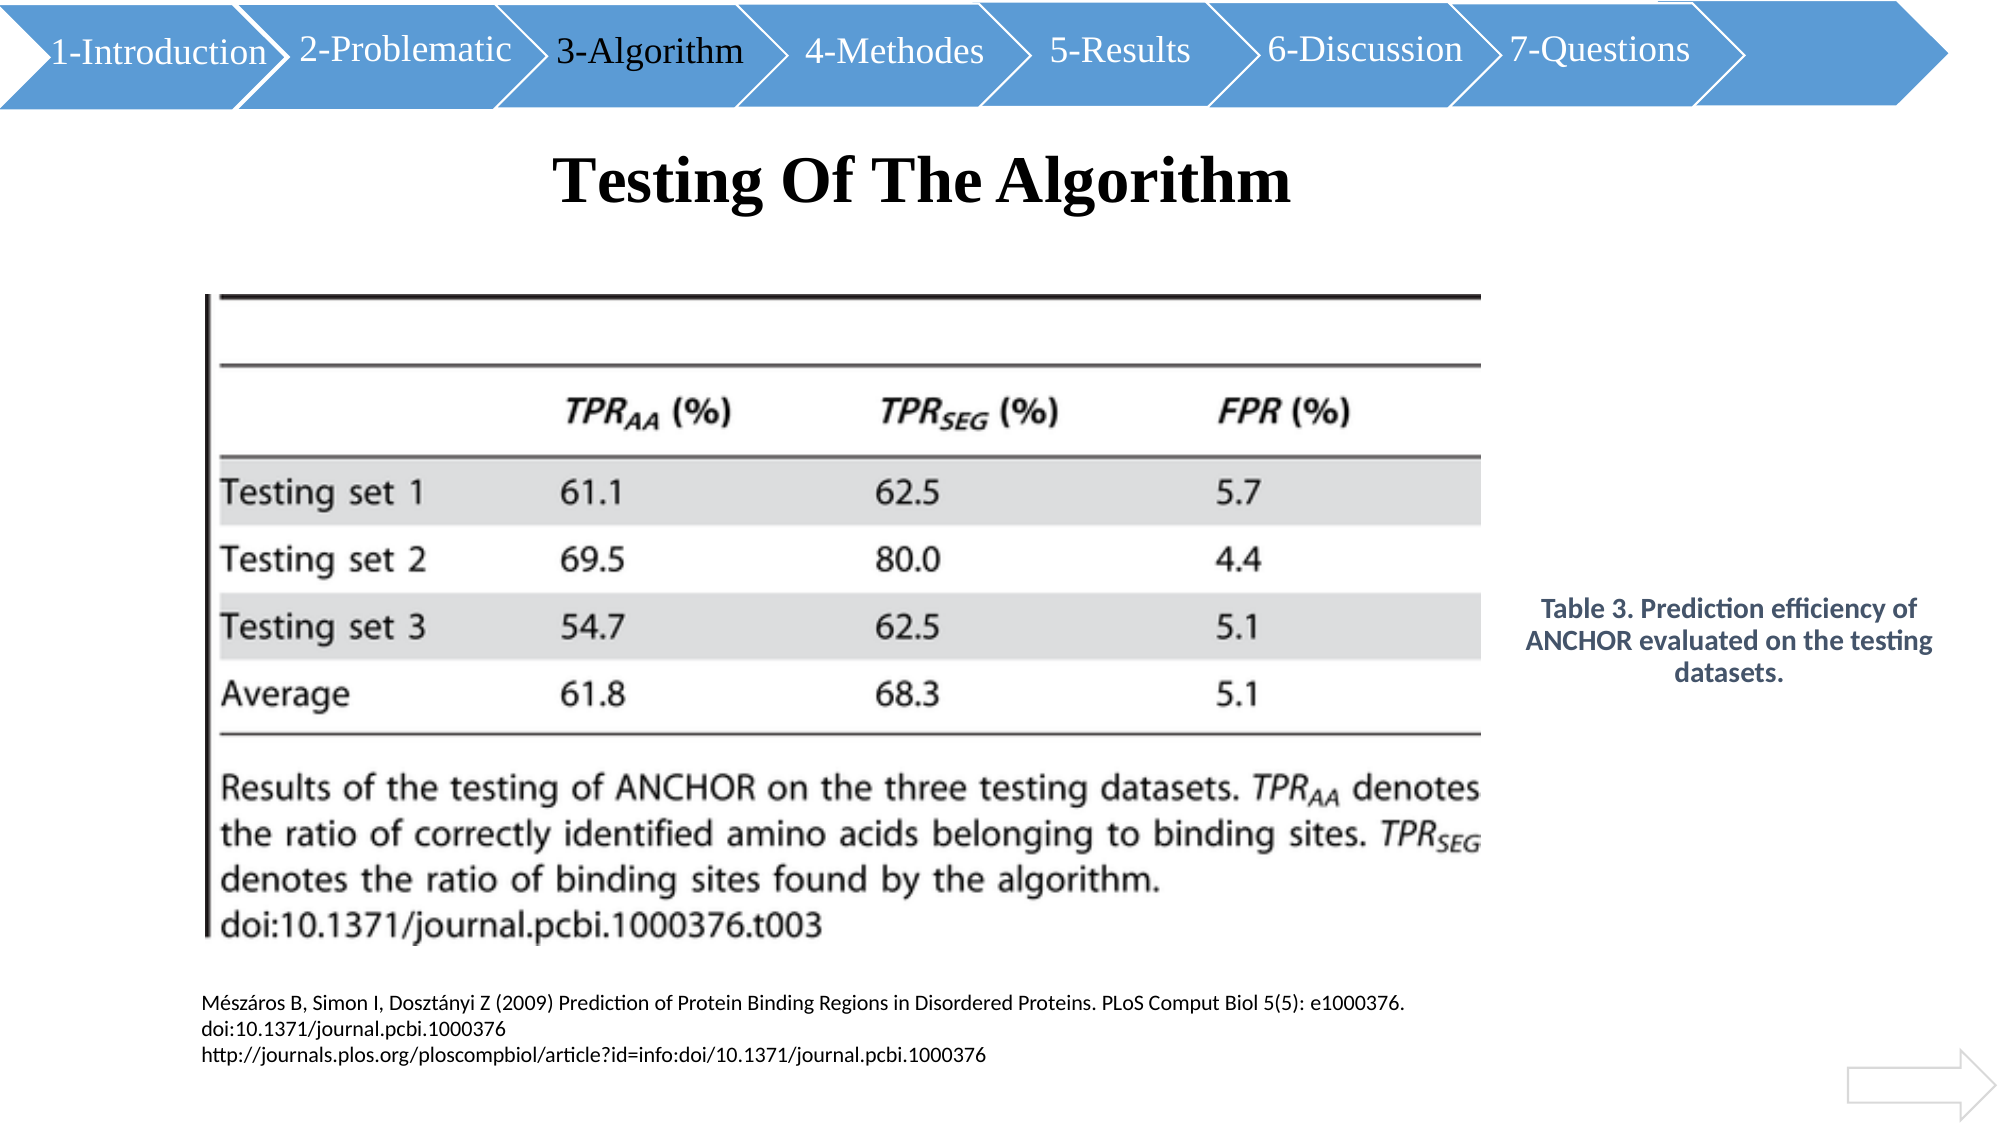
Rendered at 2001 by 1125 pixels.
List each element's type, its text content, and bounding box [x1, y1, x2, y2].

text_box 7-Questions [1494, 16, 1708, 77]
text_box 5-Results [1034, 17, 1208, 79]
text_box 6-Discussion [1252, 16, 1481, 77]
text_box Mészáros B, Simon I, Dosztányi Z (2009) Prediction of Protein Binding Regions in Disordered Proteins. PLoS Comput Biol 5(5): e1000376. doi:10.1371/journal.pcbi.1000376 http://journals.plos.org/ploscompbiol/article?id=info:doi/10.1371/journal.pcbi.1000376 [186, 980, 1516, 1076]
text_box [0, 0, 1951, 111]
text_box 1-Introduction [35, 19, 285, 80]
picture [205, 294, 1481, 946]
text_box 2-Problematic [284, 16, 530, 78]
text_box Table 3. Prediction efficiency of ANCHOR evaluated on the testing datasets. [1480, 585, 1979, 698]
text_box [1848, 1050, 1996, 1121]
text_box 4-Methodes [790, 18, 1002, 79]
text_box 3-Algorithm [541, 18, 761, 79]
text_box Testing Of The Algorithm [538, 129, 1325, 224]
